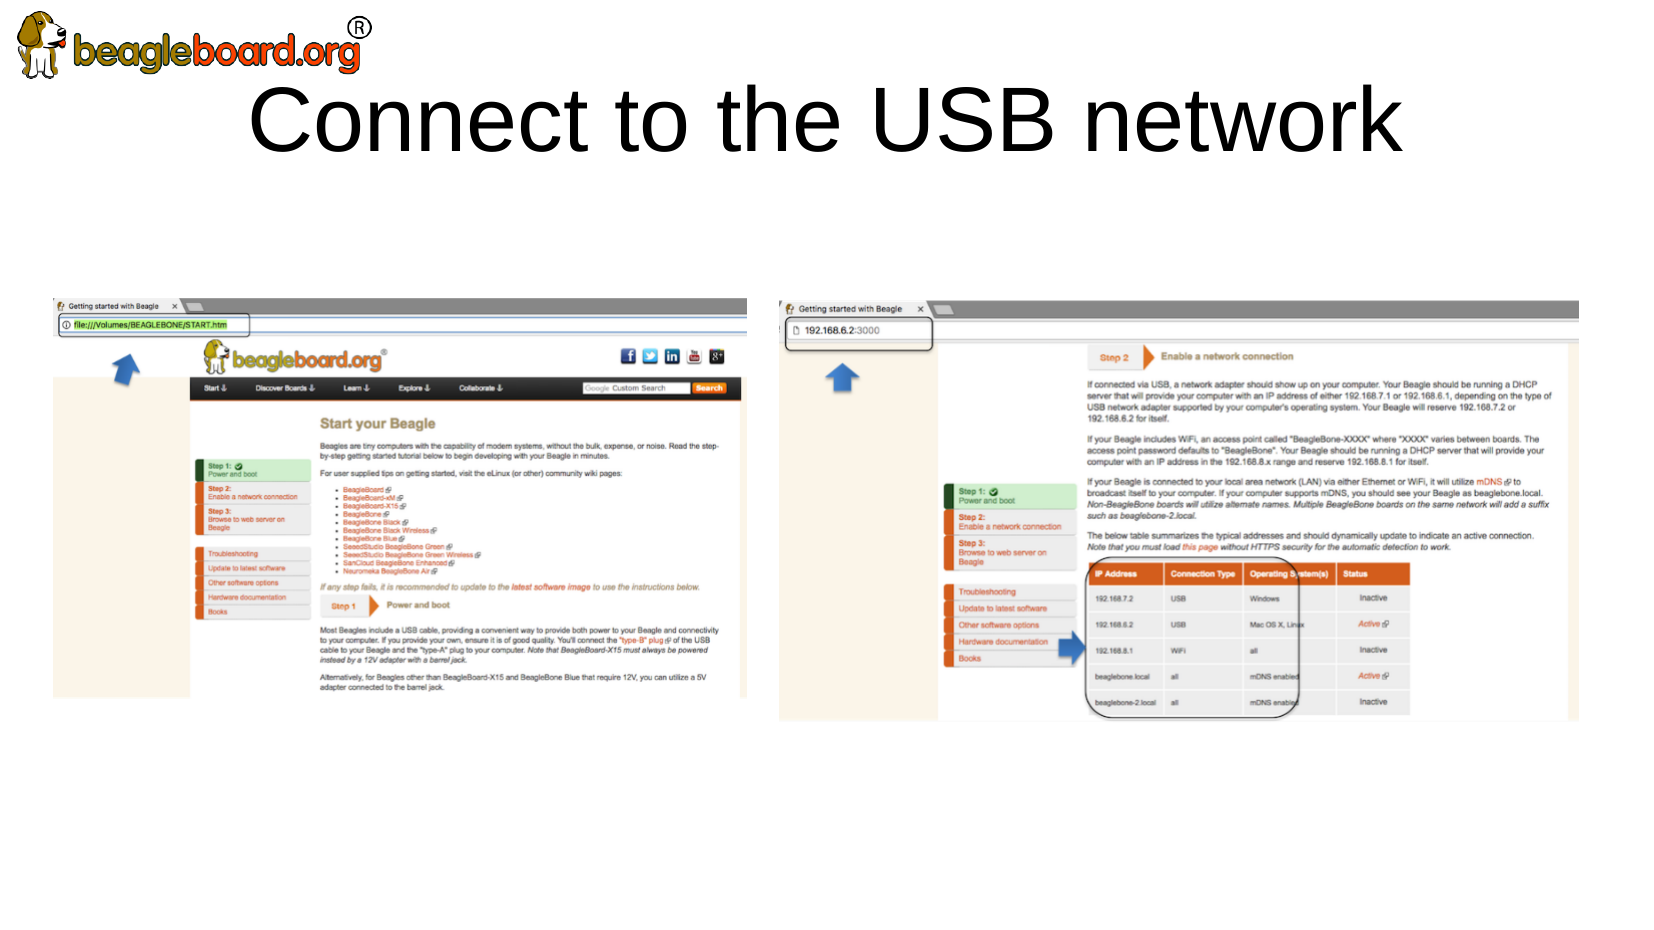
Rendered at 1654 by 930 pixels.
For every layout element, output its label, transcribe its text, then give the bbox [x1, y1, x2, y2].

text_box Connect to the USB network [82, 36, 1571, 193]
picture [53, 298, 747, 699]
picture [779, 300, 1579, 724]
picture [17, 11, 372, 79]
